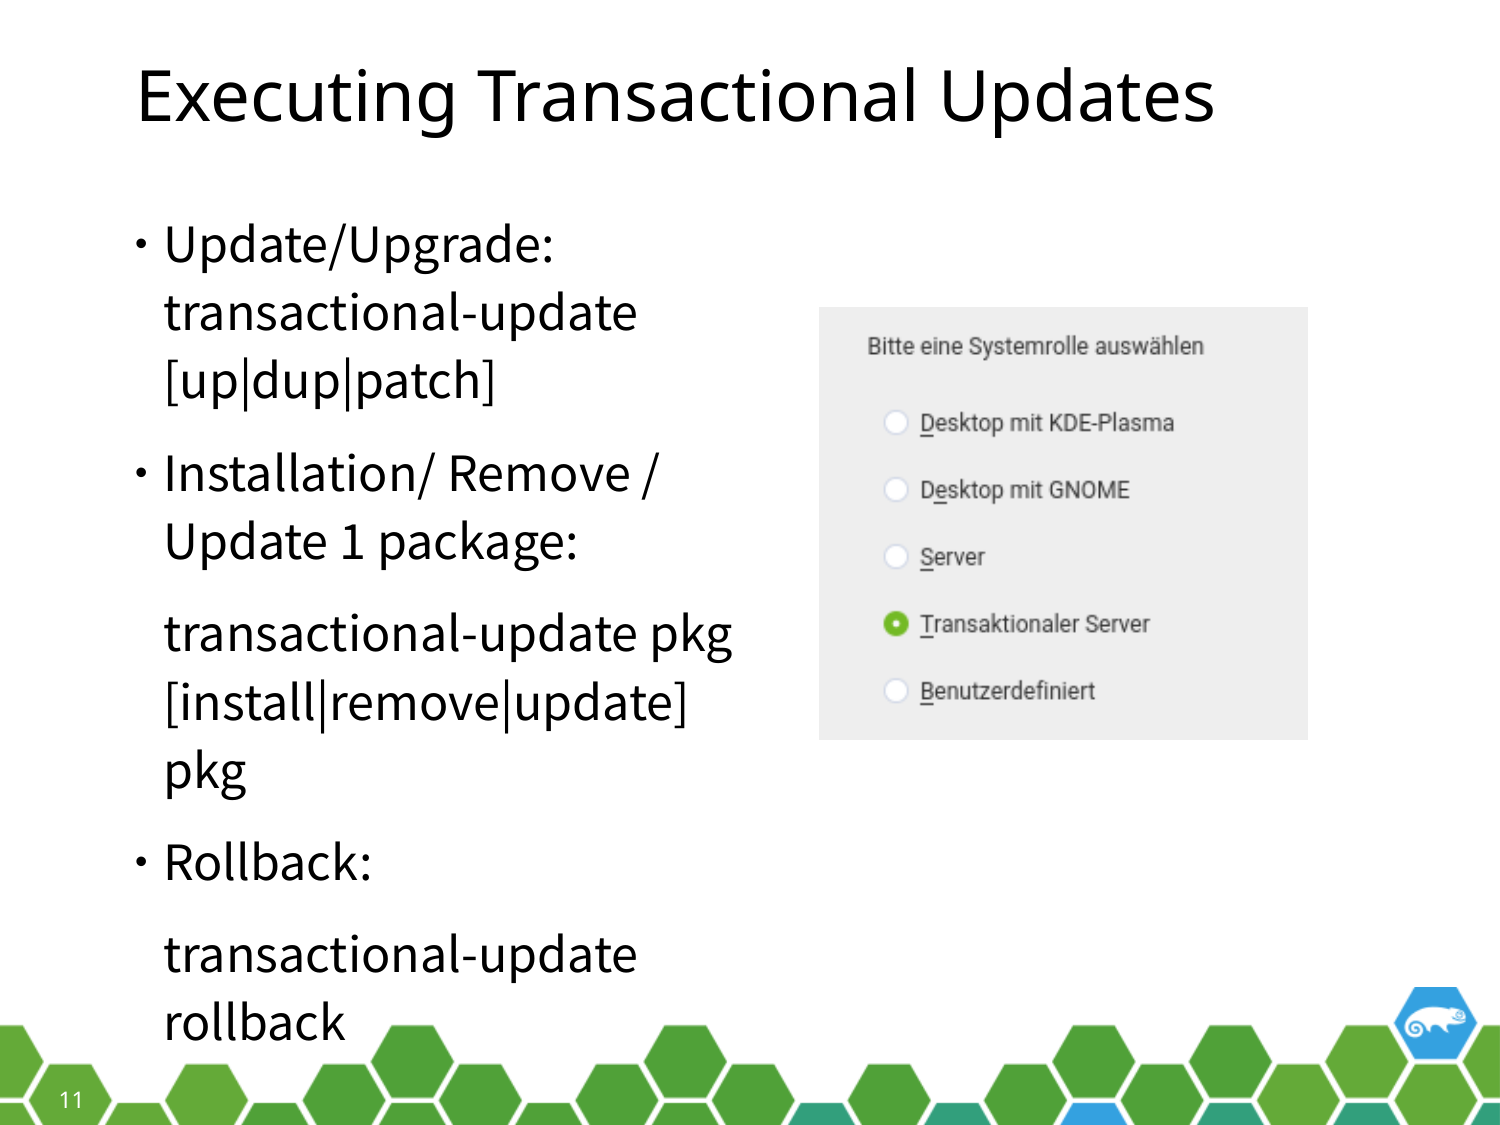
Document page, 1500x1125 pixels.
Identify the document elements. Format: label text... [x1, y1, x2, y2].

title Executing Transactional Updates [135, 12, 1372, 175]
picture [0, 987, 1500, 1125]
list Update/Upgrade: transactional-update [up|dup|patch] Installation/ Remove / Update 1 package: transactional-update pkg [install|remove|update] pkg Rollback: transactional-update rollback [135, 208, 739, 862]
picture [819, 307, 1308, 740]
